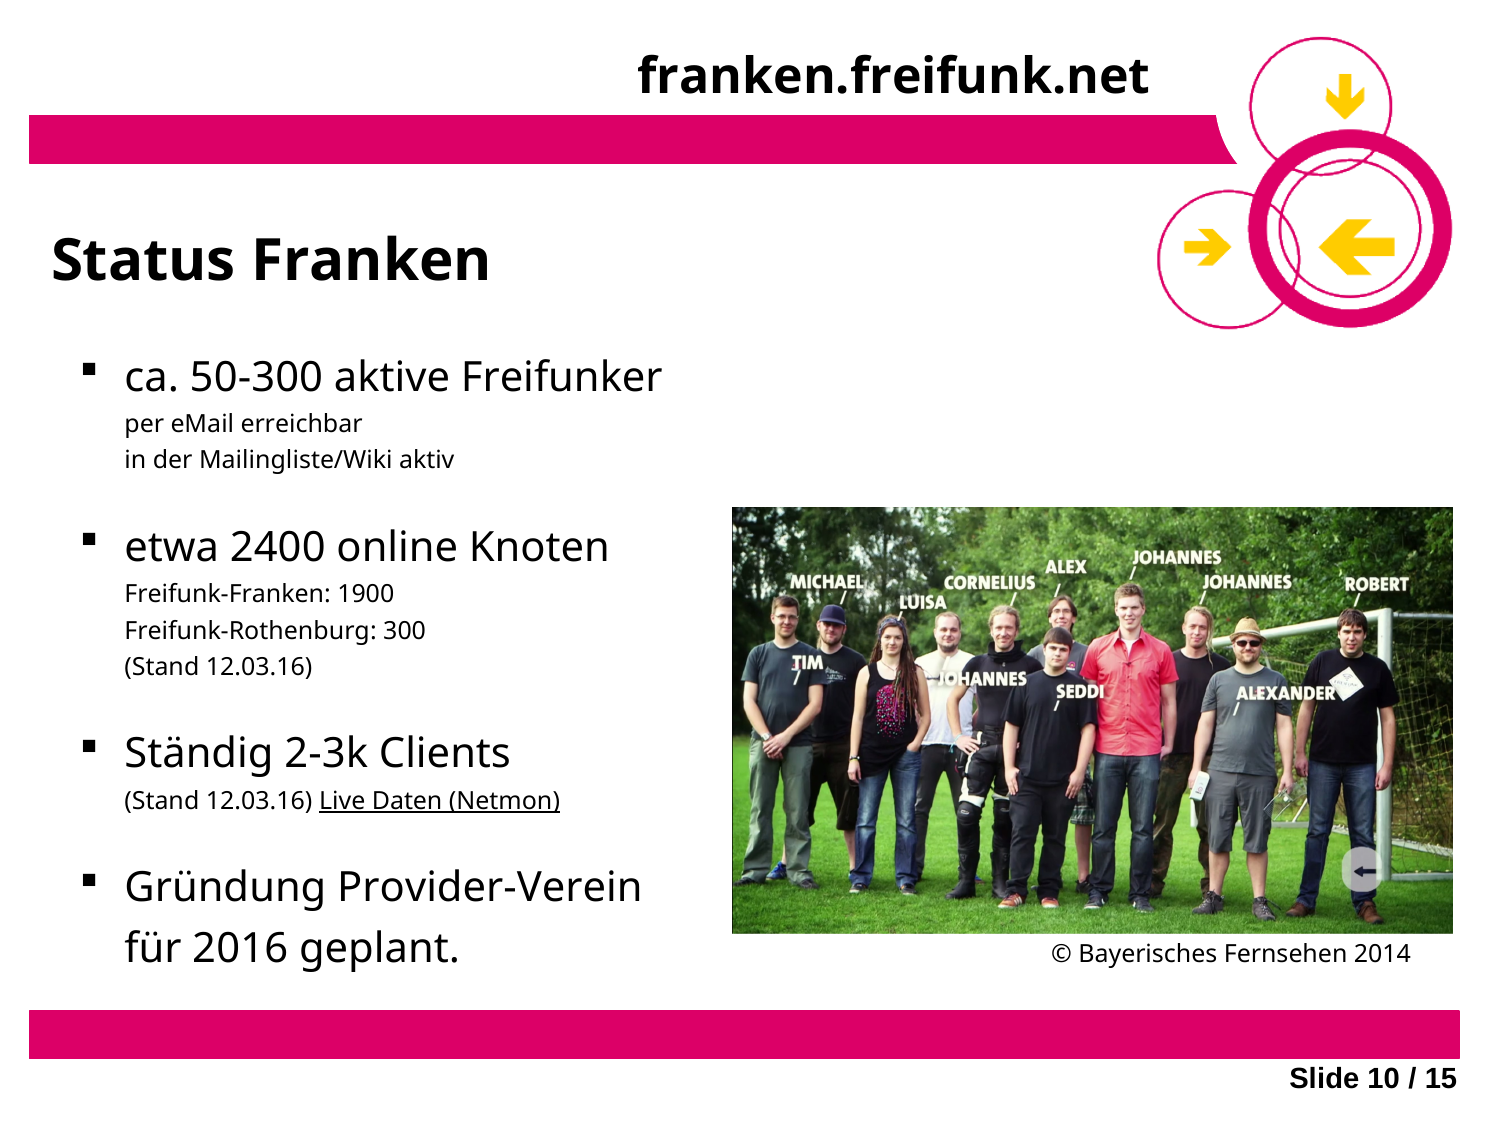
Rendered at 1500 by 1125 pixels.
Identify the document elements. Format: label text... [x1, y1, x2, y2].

text_box Status Franken [51, 212, 1123, 292]
text_box © Bayerisches Fernsehen 2014 [1051, 933, 1477, 972]
picture [732, 507, 1453, 934]
text_box ca. 50-300 aktive Freifunker per eMail erreichbar in der Mailingliste/Wiki aktiv etwa 2400 online Knoten Freifunk-Franken: 1900 Freifunk-Rothenburg: 300 (Stand 12.03.16) Ständig 2-3k Clients (Stand 12.03.16) Live Daten (Netmon) Gründung Provider-Verein für 2016 geplant. [50, 342, 1418, 1029]
picture [1150, 32, 1461, 332]
